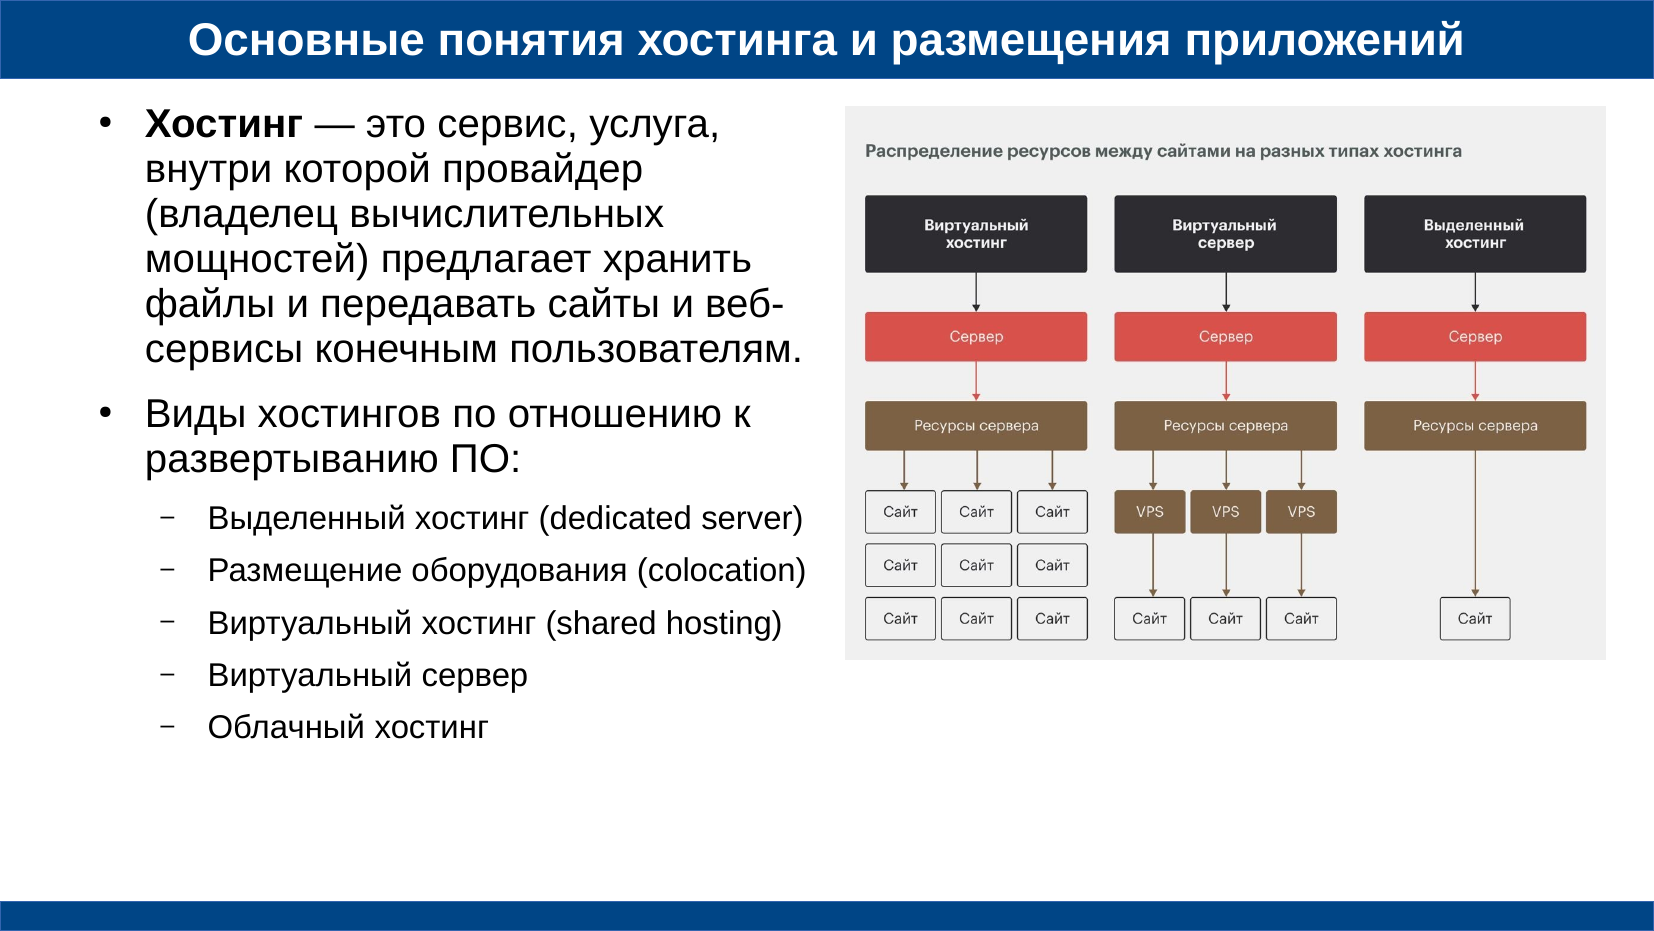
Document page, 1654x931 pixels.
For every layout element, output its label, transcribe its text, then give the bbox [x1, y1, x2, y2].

picture [845, 106, 1606, 661]
title Основные понятия хостинга и размещения приложений [0, 0, 1654, 79]
list Хостинг — это сервис, услуга, внутри которой провайдер (владелец вычислительных мощностей) предлагает хранить файлы и передавать сайты и веб-сервисы конечным пользователям. Виды хостингов по отношению к развертыванию ПО: Выделенный хостинг (dedicated server) Размещение оборудования (colocation) Виртуальный хостинг (shared hosting) Виртуальный сервер Облачный хостинг [82, 101, 809, 856]
